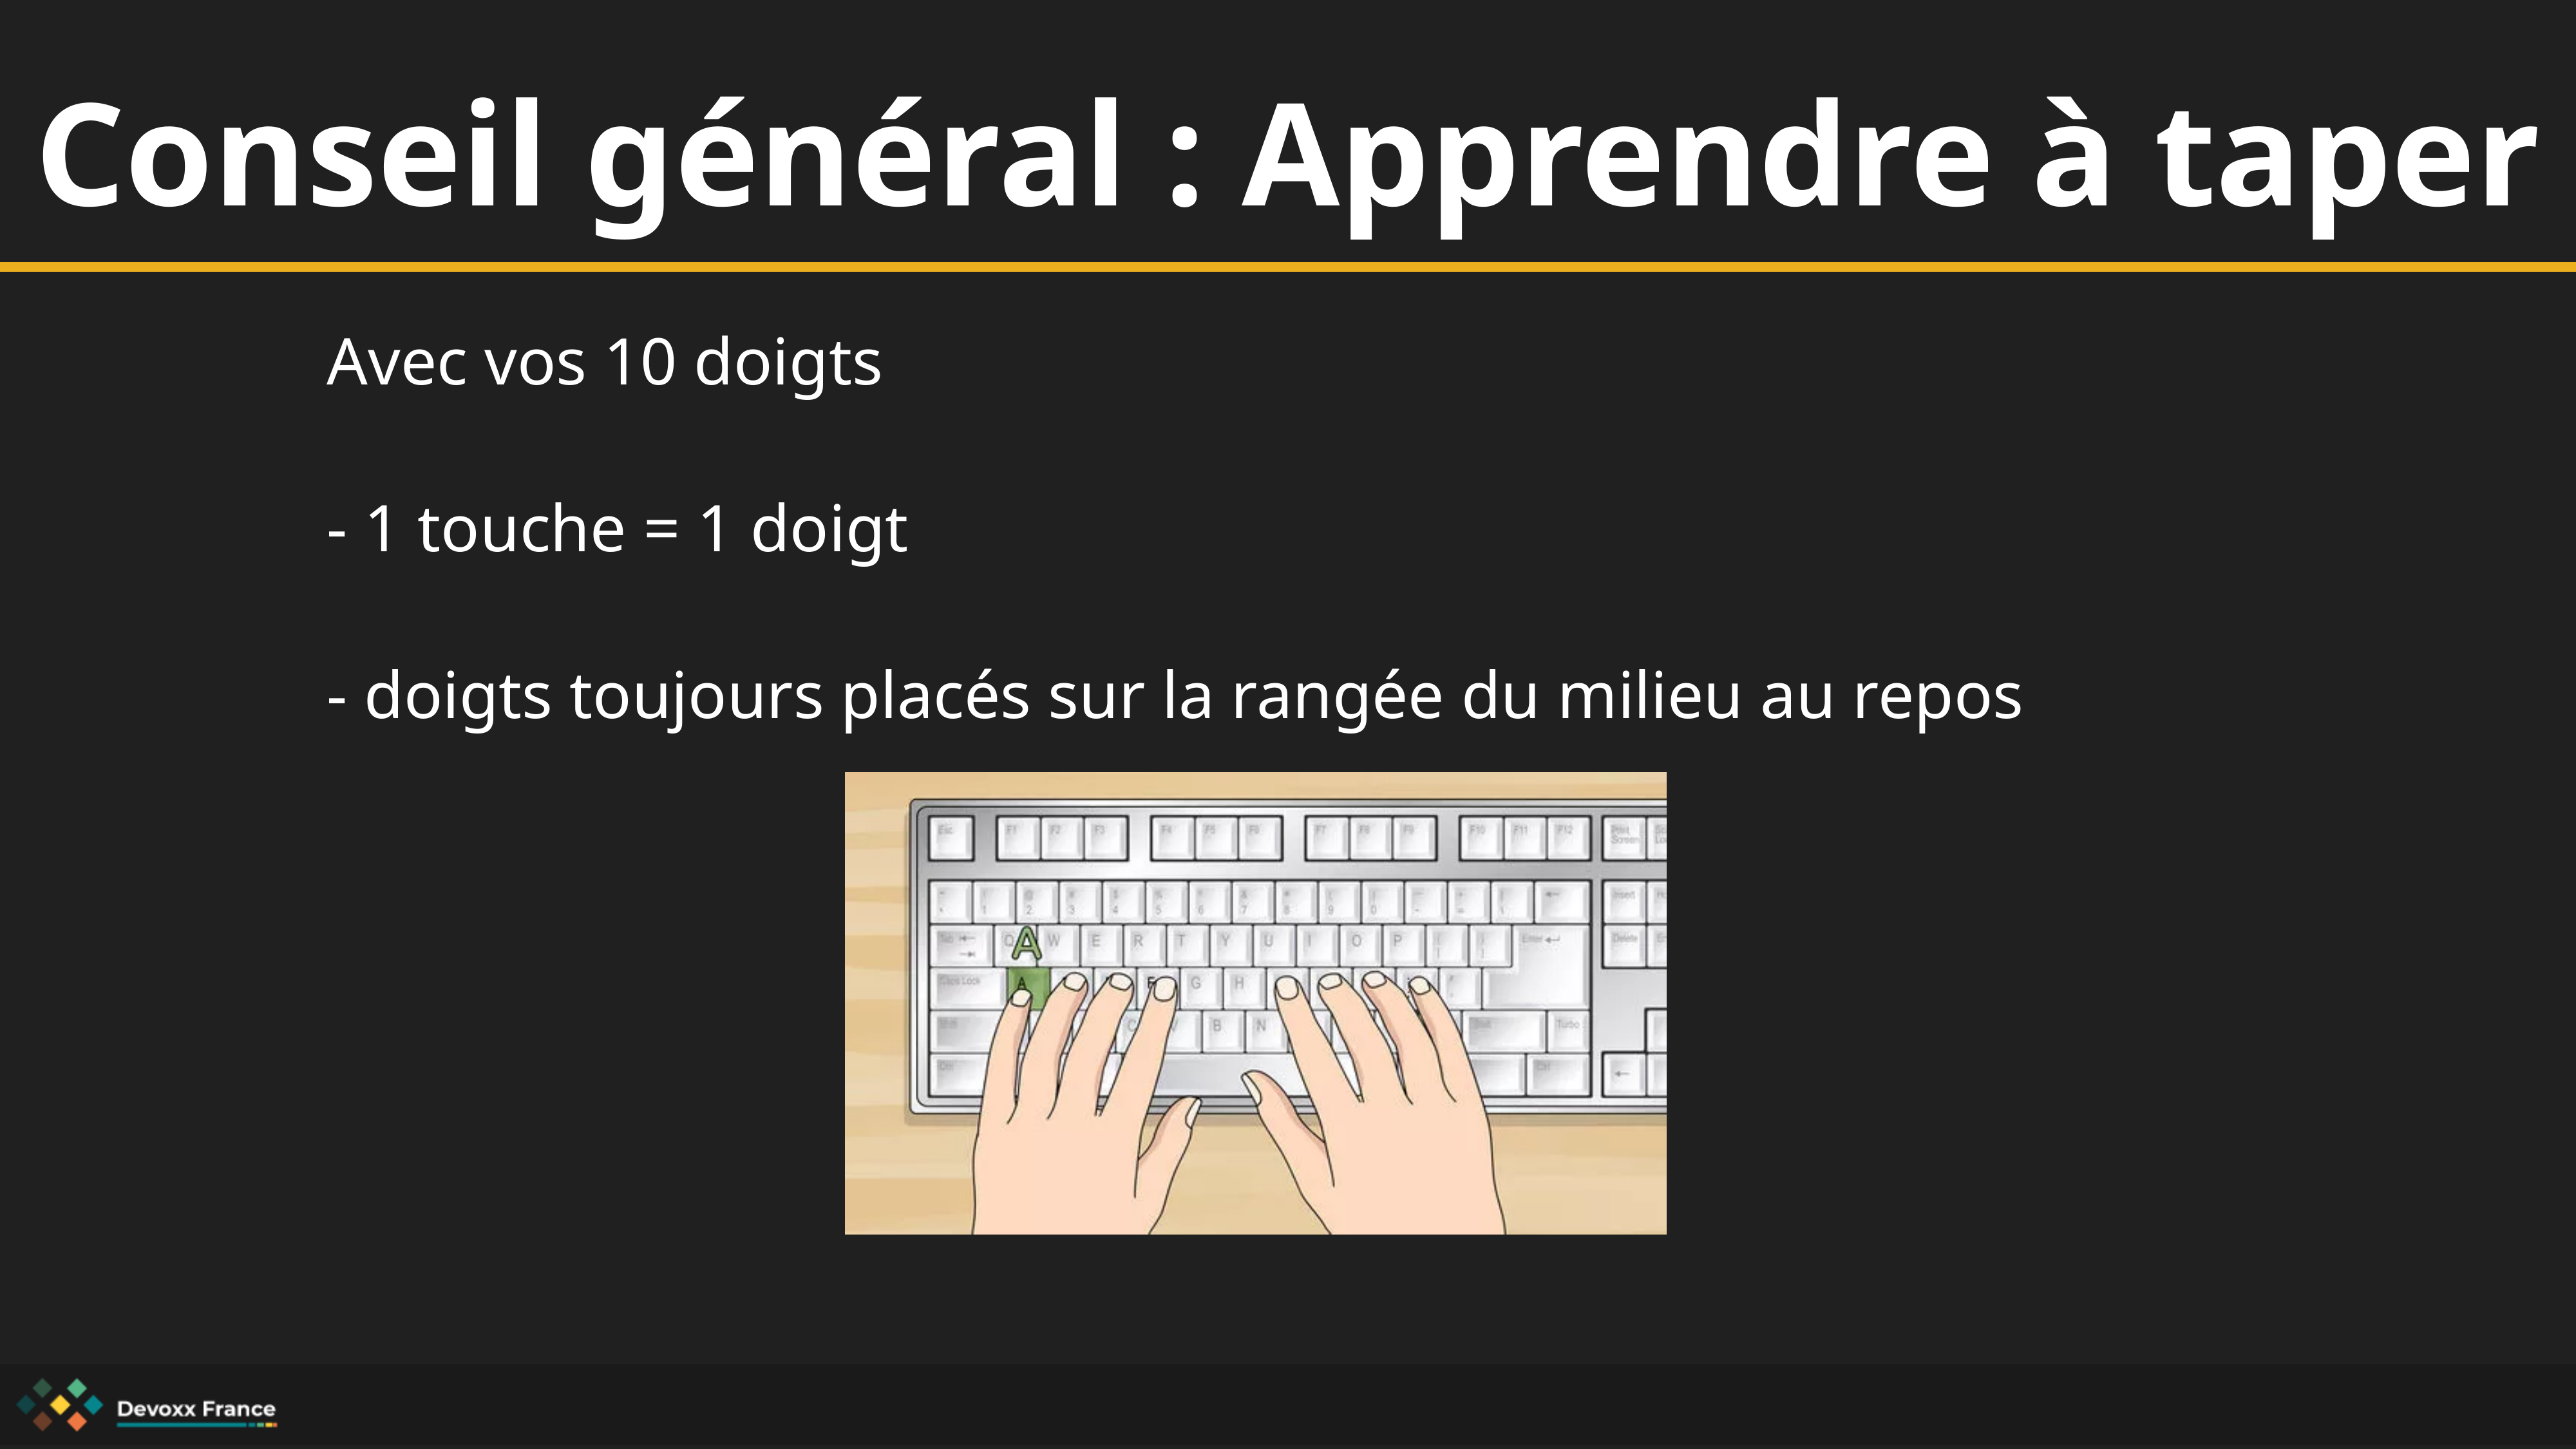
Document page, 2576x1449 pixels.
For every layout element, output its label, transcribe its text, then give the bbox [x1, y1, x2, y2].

text_box Avec vos 10 doigts - 1 touche = 1 doigt - doigts toujours placés sur la rangée du milieu au repos [317, 310, 2307, 1326]
text_box Conseil général : Apprendre à taper [0, 14, 2576, 287]
picture [0, 1364, 2576, 1445]
picture [845, 772, 1667, 1235]
